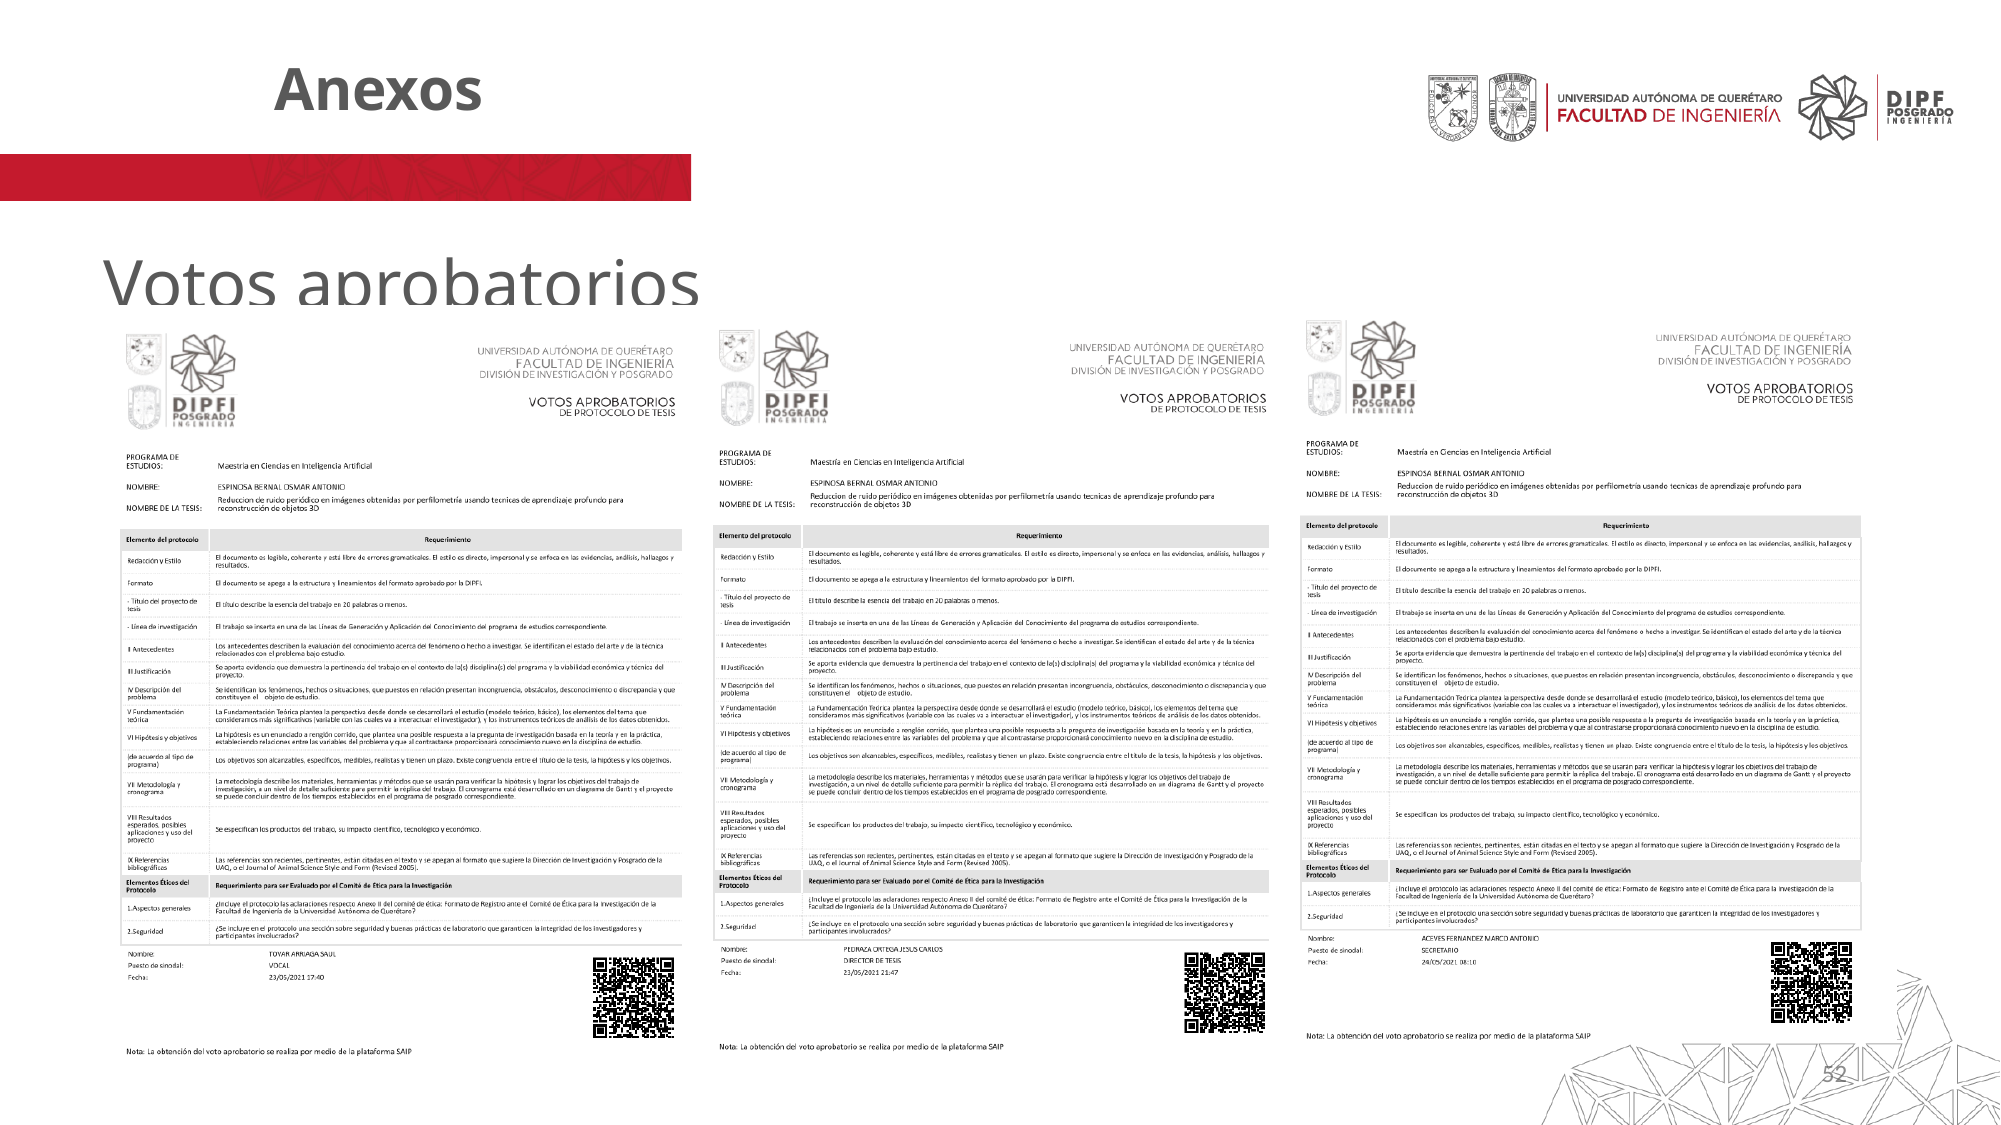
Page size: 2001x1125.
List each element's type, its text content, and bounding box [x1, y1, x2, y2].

picture [88, 301, 2000, 1125]
text_box Votos aprobatorios [88, 236, 1979, 401]
picture [0, 154, 692, 201]
text_box Anexos [66, 14, 692, 154]
picture [1422, 66, 1959, 160]
